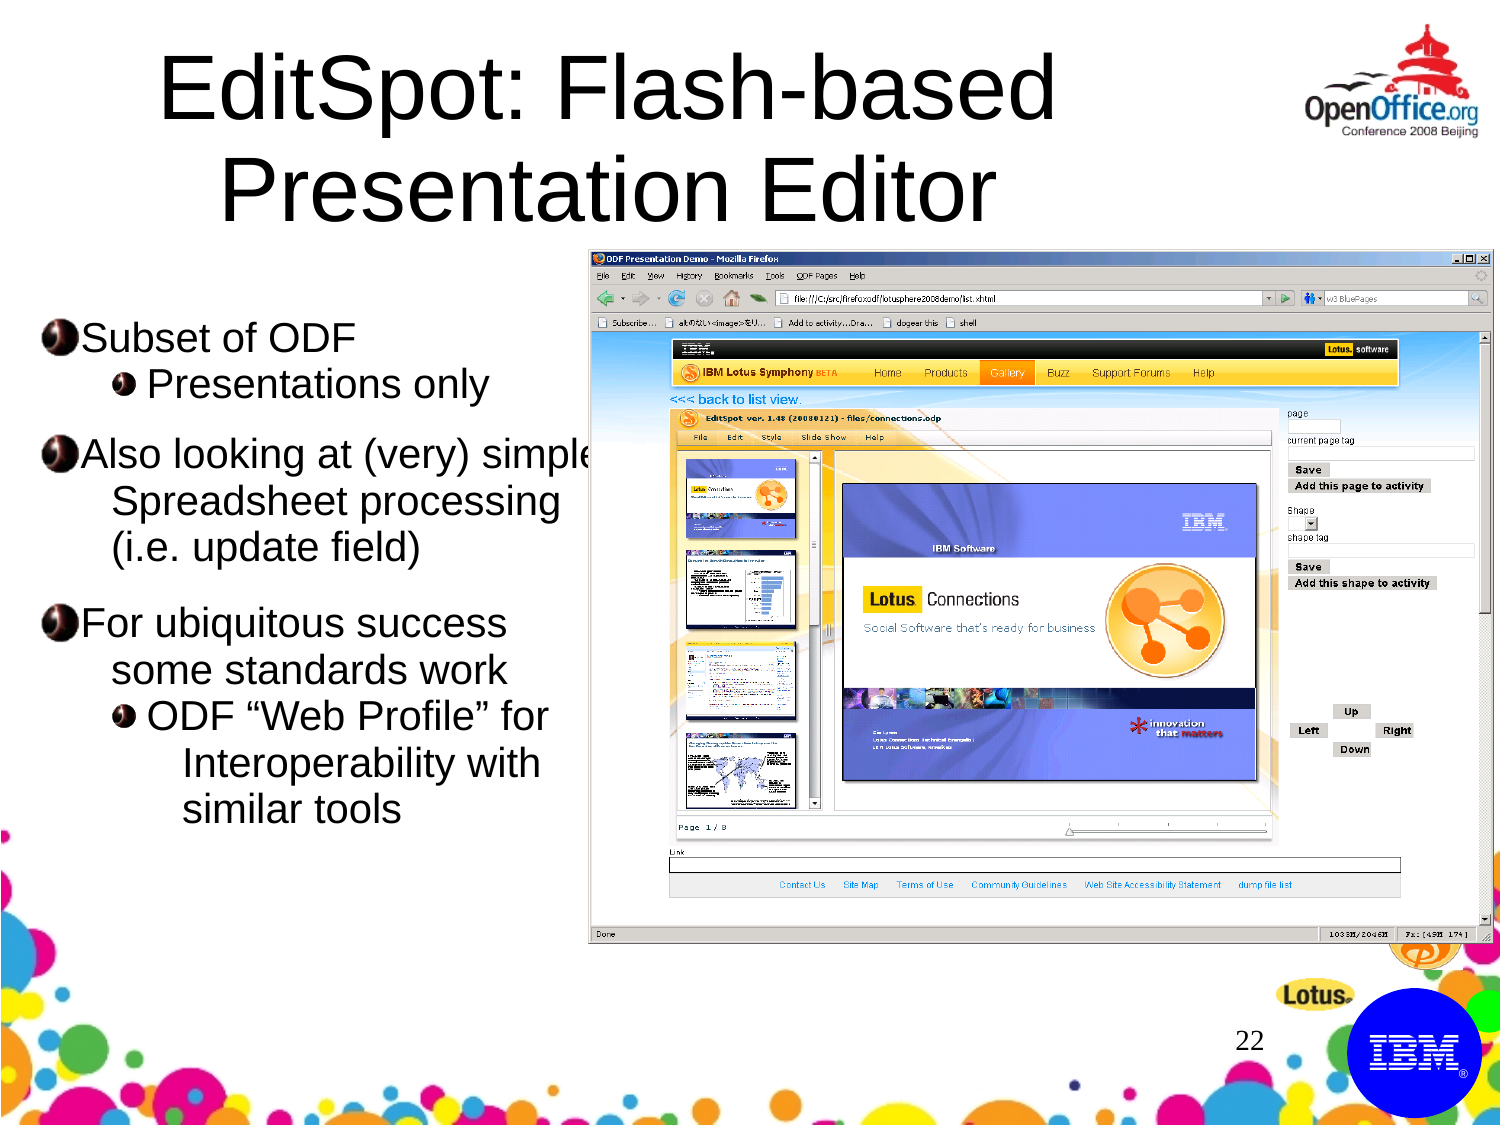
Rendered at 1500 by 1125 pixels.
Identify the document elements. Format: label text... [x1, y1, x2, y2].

list Subset of ODF Presentations only Also looking at (very) simple Spreadsheet processing (i.e. update field) For ubiquitous success some standards work ODF “Web Profile” for Interoperability with similar tools [0, 314, 588, 847]
title EditSpot: Flash-based Presentation Editor [76, 36, 1141, 242]
picture [1, 249, 1500, 1125]
picture [1369, 1035, 1460, 1070]
picture [1296, 17, 1488, 152]
